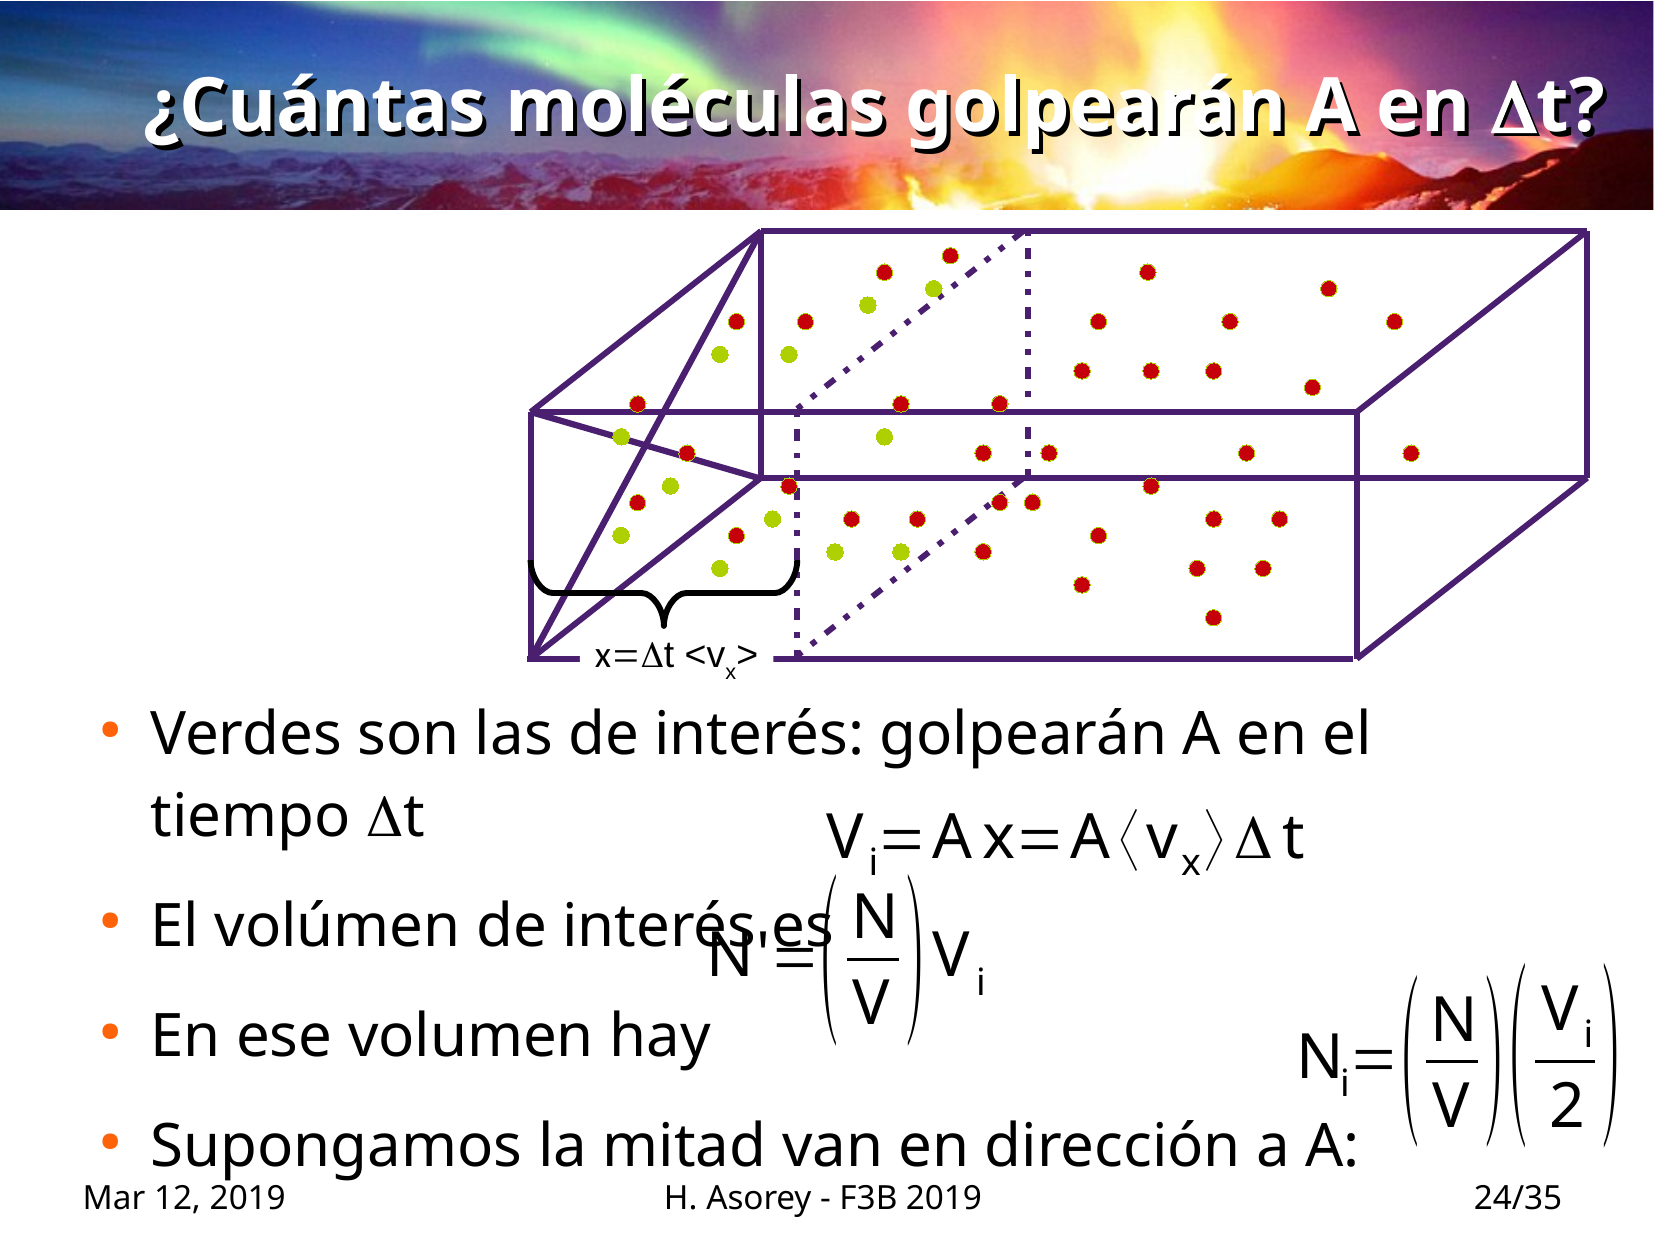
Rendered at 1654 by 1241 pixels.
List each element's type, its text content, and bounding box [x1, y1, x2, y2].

picture [0, 1, 1654, 210]
text_box [1073, 362, 1091, 380]
text_box [728, 313, 745, 330]
text_box [1040, 444, 1058, 462]
text_box [629, 395, 647, 413]
text_box [826, 543, 844, 561]
text_box [1304, 379, 1321, 396]
text_box [1221, 313, 1239, 330]
text_box [843, 510, 860, 528]
text_box [1090, 313, 1107, 330]
text_box [974, 444, 992, 462]
text_box [678, 444, 696, 462]
text_box [892, 543, 910, 561]
text_box [876, 263, 893, 281]
chart [699, 797, 1313, 1049]
text_box [612, 527, 630, 544]
chart [1290, 960, 1629, 1152]
text_box [612, 428, 630, 446]
text_box [1024, 493, 1041, 511]
text_box [991, 494, 1009, 511]
text_box [1188, 560, 1206, 577]
text_box [711, 560, 729, 577]
text_box [1142, 362, 1160, 380]
text_box [662, 477, 679, 495]
text_box [1271, 510, 1288, 528]
text_box [1205, 609, 1222, 626]
text_box [1139, 263, 1157, 281]
text_box [1090, 527, 1107, 544]
text_box [764, 510, 781, 528]
text_box x=Dt <vx> [579, 625, 774, 703]
text_box [1386, 313, 1403, 330]
text_box [876, 428, 893, 446]
text_box [797, 313, 814, 330]
text_box [629, 494, 646, 511]
text_box [711, 346, 729, 363]
text_box [1205, 362, 1222, 380]
text_box [909, 510, 926, 528]
text_box [974, 543, 992, 561]
text_box [780, 477, 798, 495]
text_box [1254, 560, 1272, 577]
text_box [942, 247, 959, 264]
text_box [991, 395, 1009, 412]
text_box [859, 296, 877, 314]
title ¿Cuántas moléculas golpearán A en Dt? [45, 15, 1606, 191]
text_box [1205, 510, 1223, 528]
text_box [780, 346, 798, 363]
text_box [925, 280, 943, 297]
text_box [728, 527, 745, 544]
text_box [892, 395, 910, 413]
text_box [1142, 477, 1160, 495]
text_box [1320, 280, 1338, 297]
text_box [1073, 576, 1091, 594]
text_box [1238, 444, 1255, 462]
list Verdes son las de interés: golpearán A en el tiempo Dt El volúmen de interés es En ese volumen hay Supongamos la mitad van en dirección a A: [82, 690, 1571, 1186]
text_box [1402, 444, 1420, 462]
